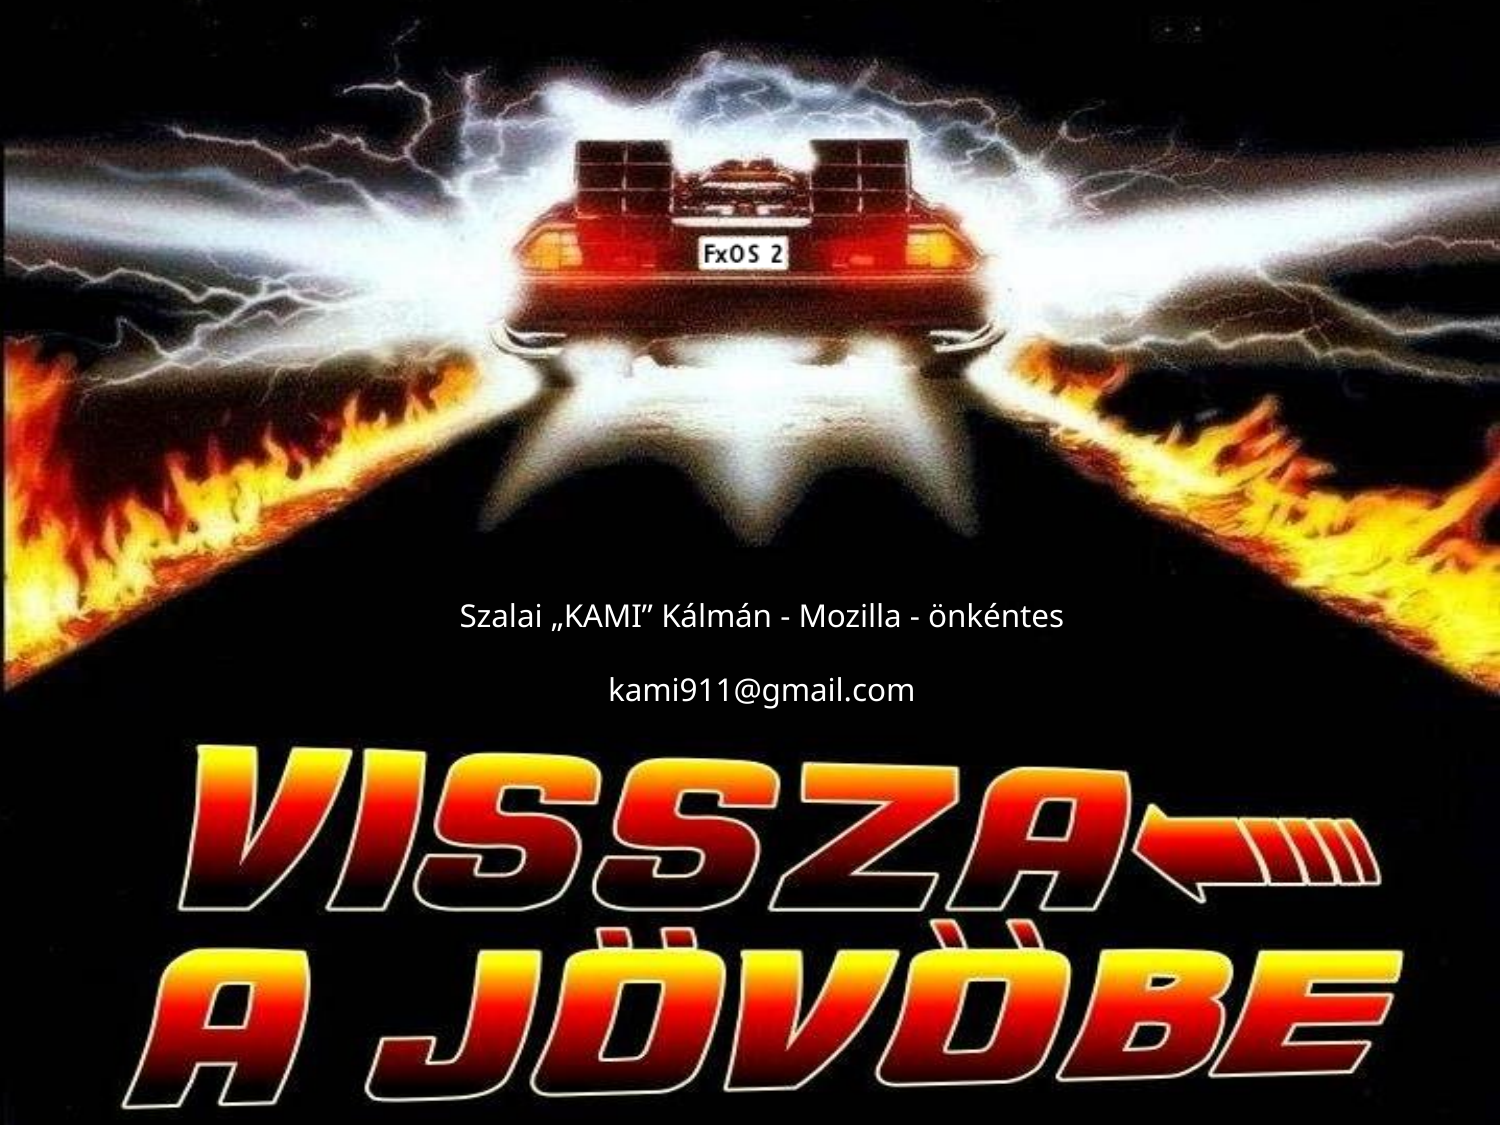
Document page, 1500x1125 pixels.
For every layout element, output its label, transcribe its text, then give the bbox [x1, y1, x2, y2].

text_box Szalai „KAMI” Kálmán - Mozilla - önkéntes kami911@gmail.com [283, 566, 1241, 721]
picture [0, 0, 1500, 1125]
